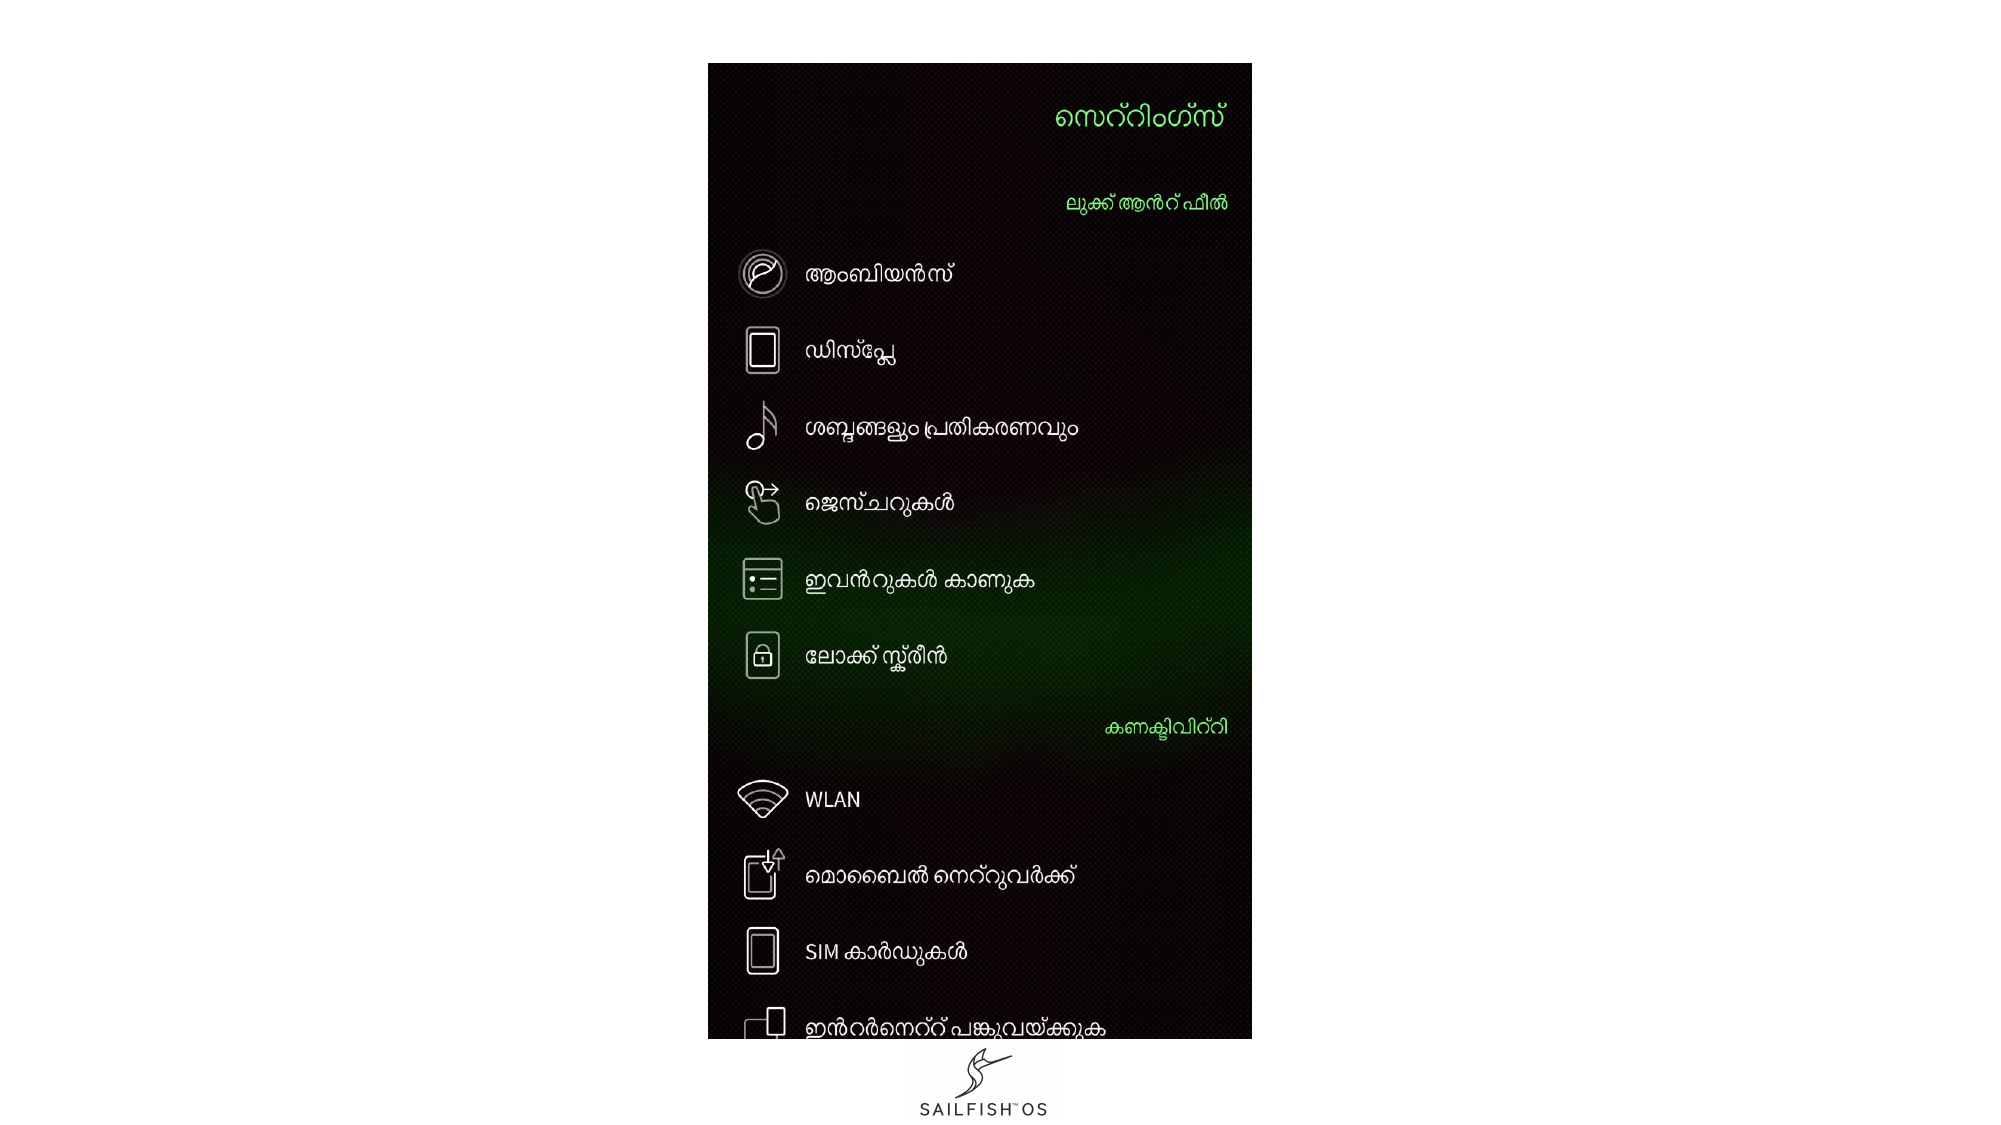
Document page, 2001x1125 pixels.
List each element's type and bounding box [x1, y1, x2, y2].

picture [708, 63, 1252, 1120]
